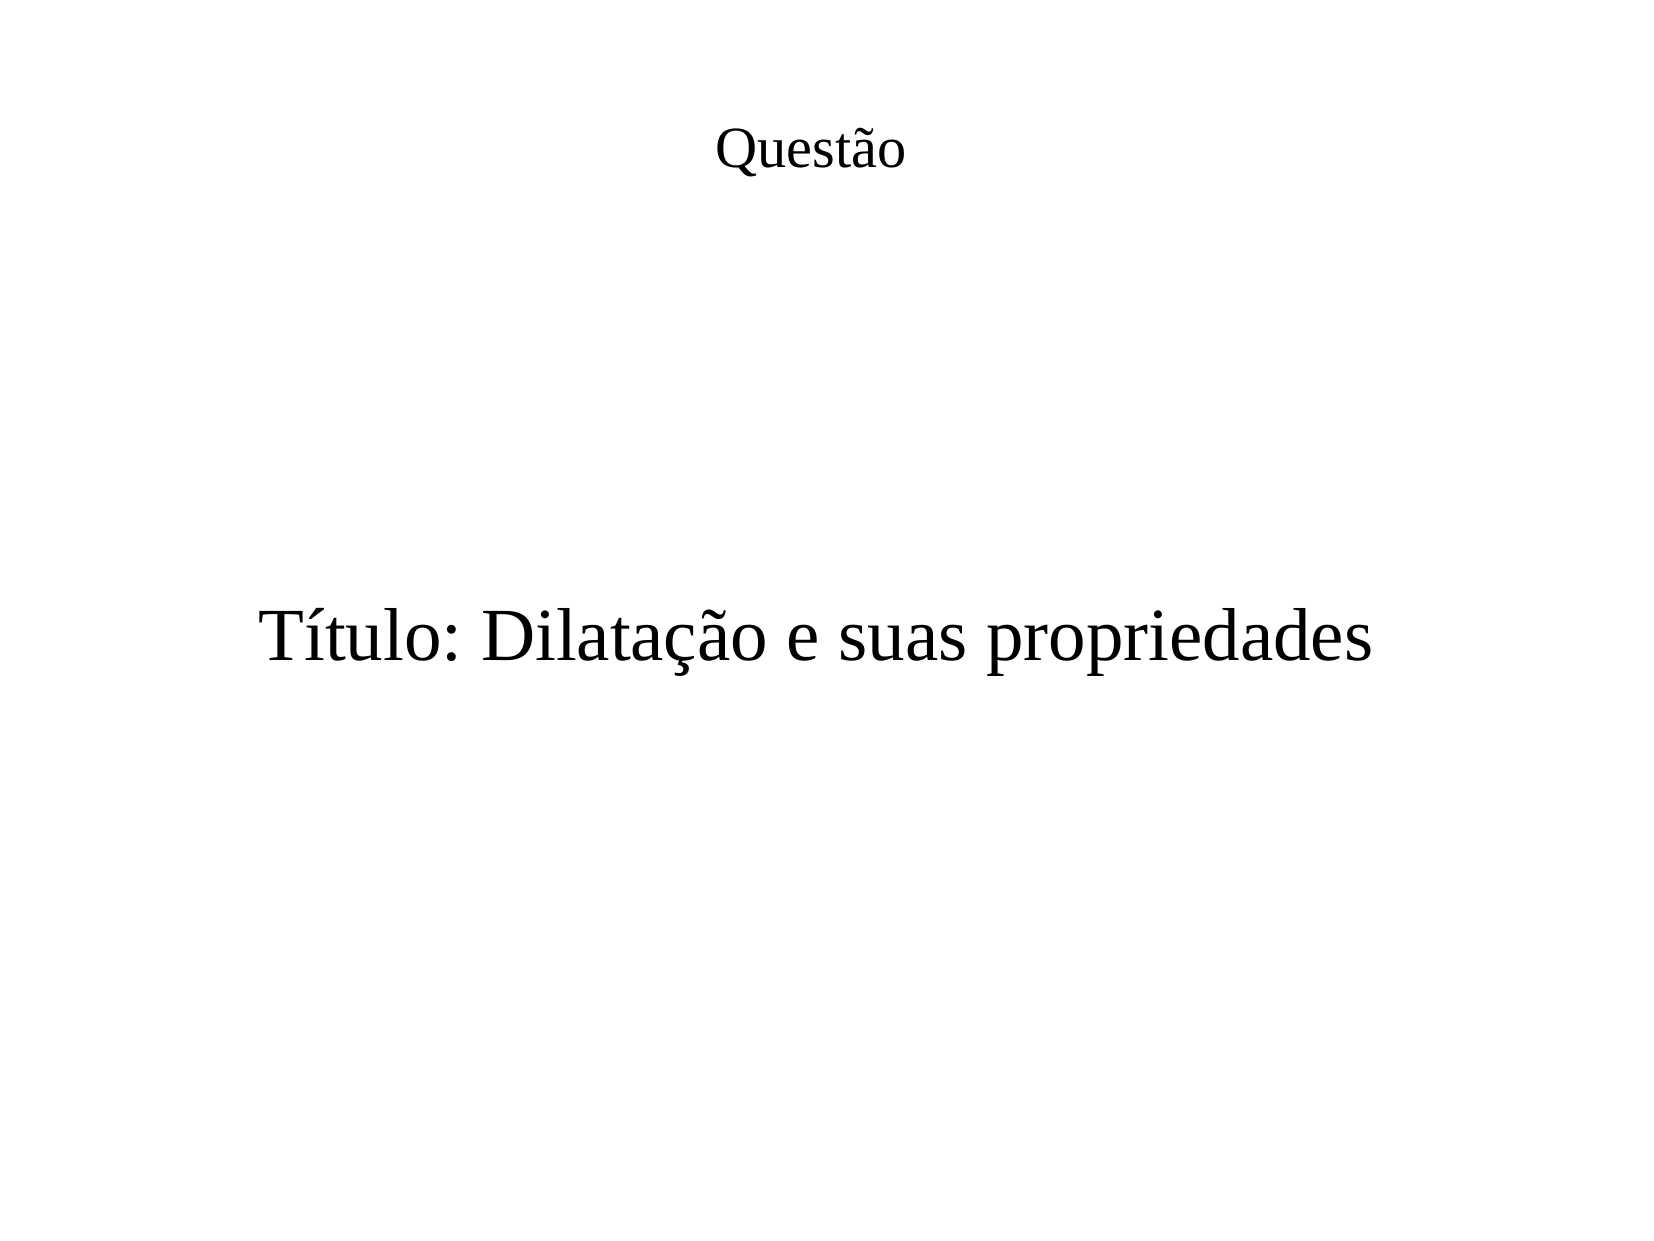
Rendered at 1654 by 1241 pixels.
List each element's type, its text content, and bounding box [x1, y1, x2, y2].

text_box Título: Dilatação e suas propriedades [206, 588, 1418, 691]
text_box Questão [606, 102, 1028, 187]
